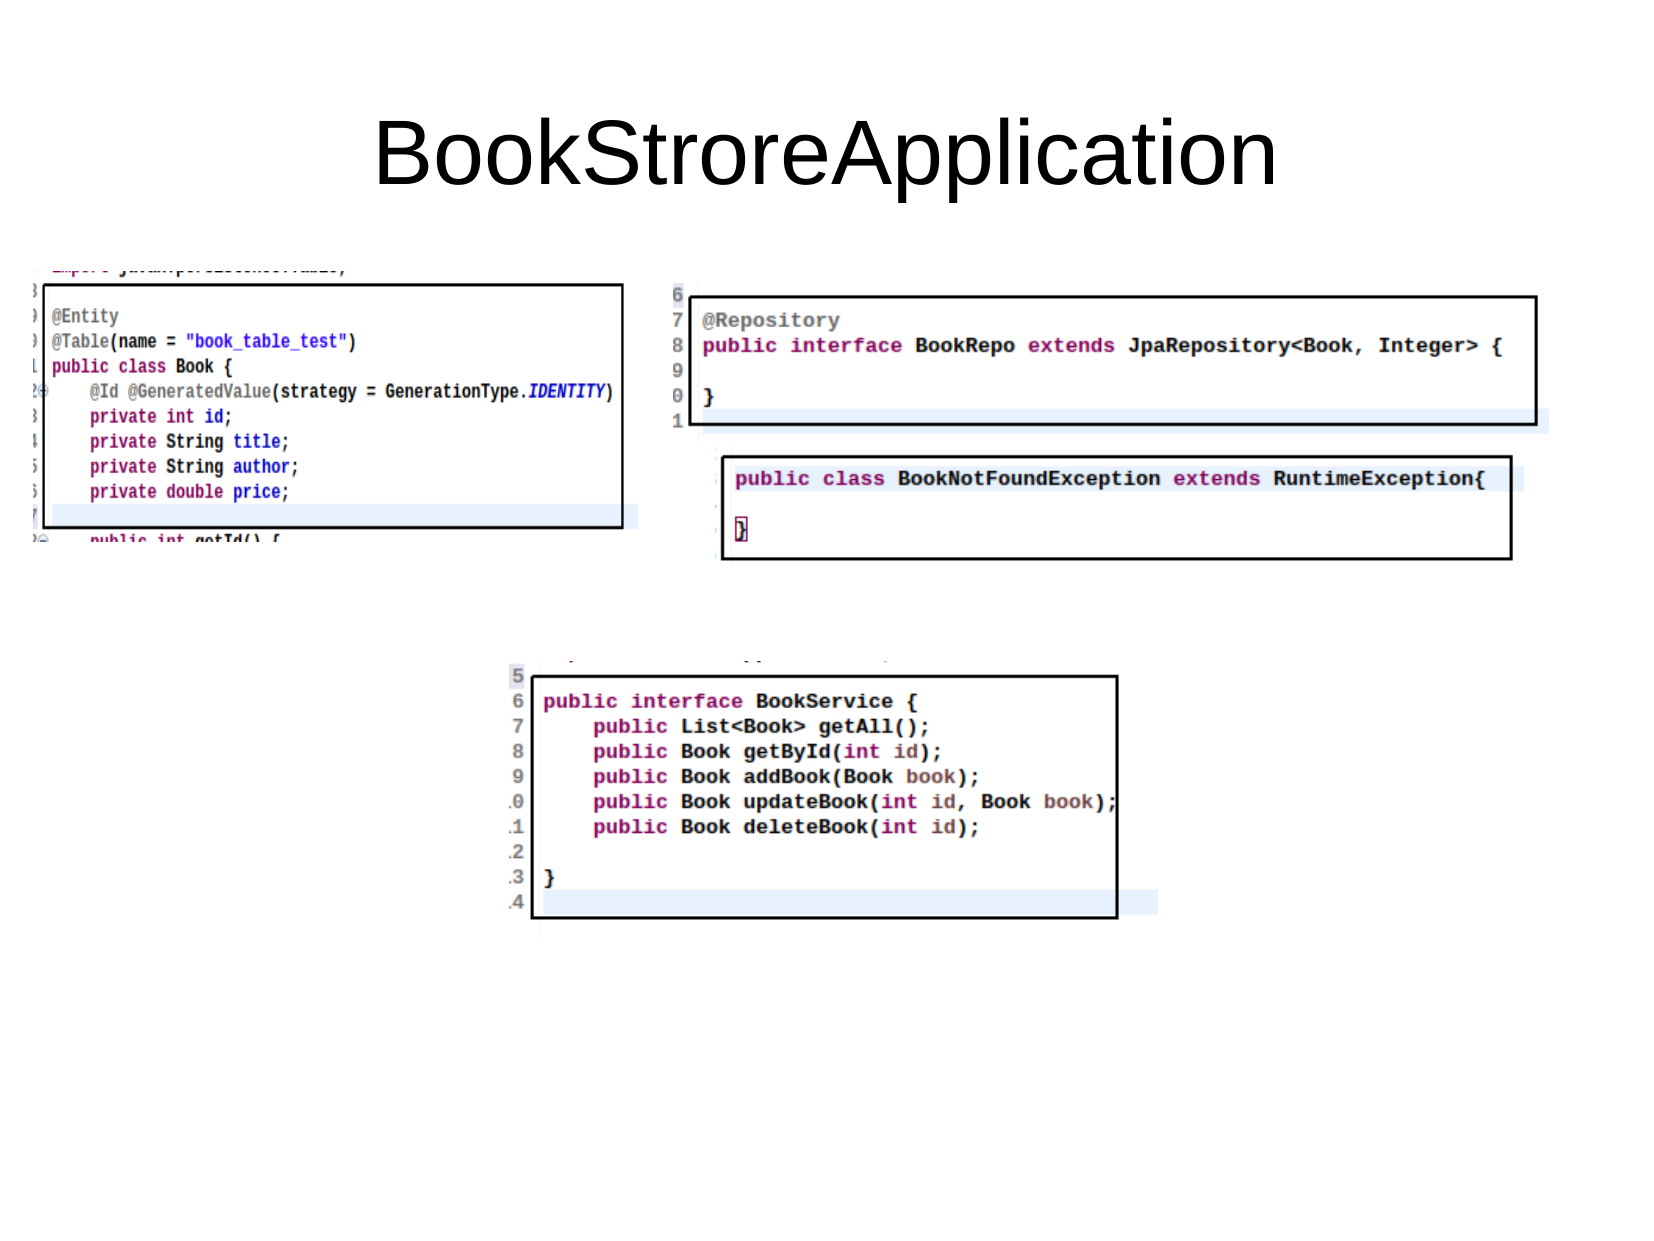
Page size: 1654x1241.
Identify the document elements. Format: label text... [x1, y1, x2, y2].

picture [715, 446, 1524, 567]
title BookStroreApplication [82, 49, 1571, 257]
picture [33, 271, 638, 542]
picture [509, 661, 1158, 937]
picture [673, 283, 1549, 442]
